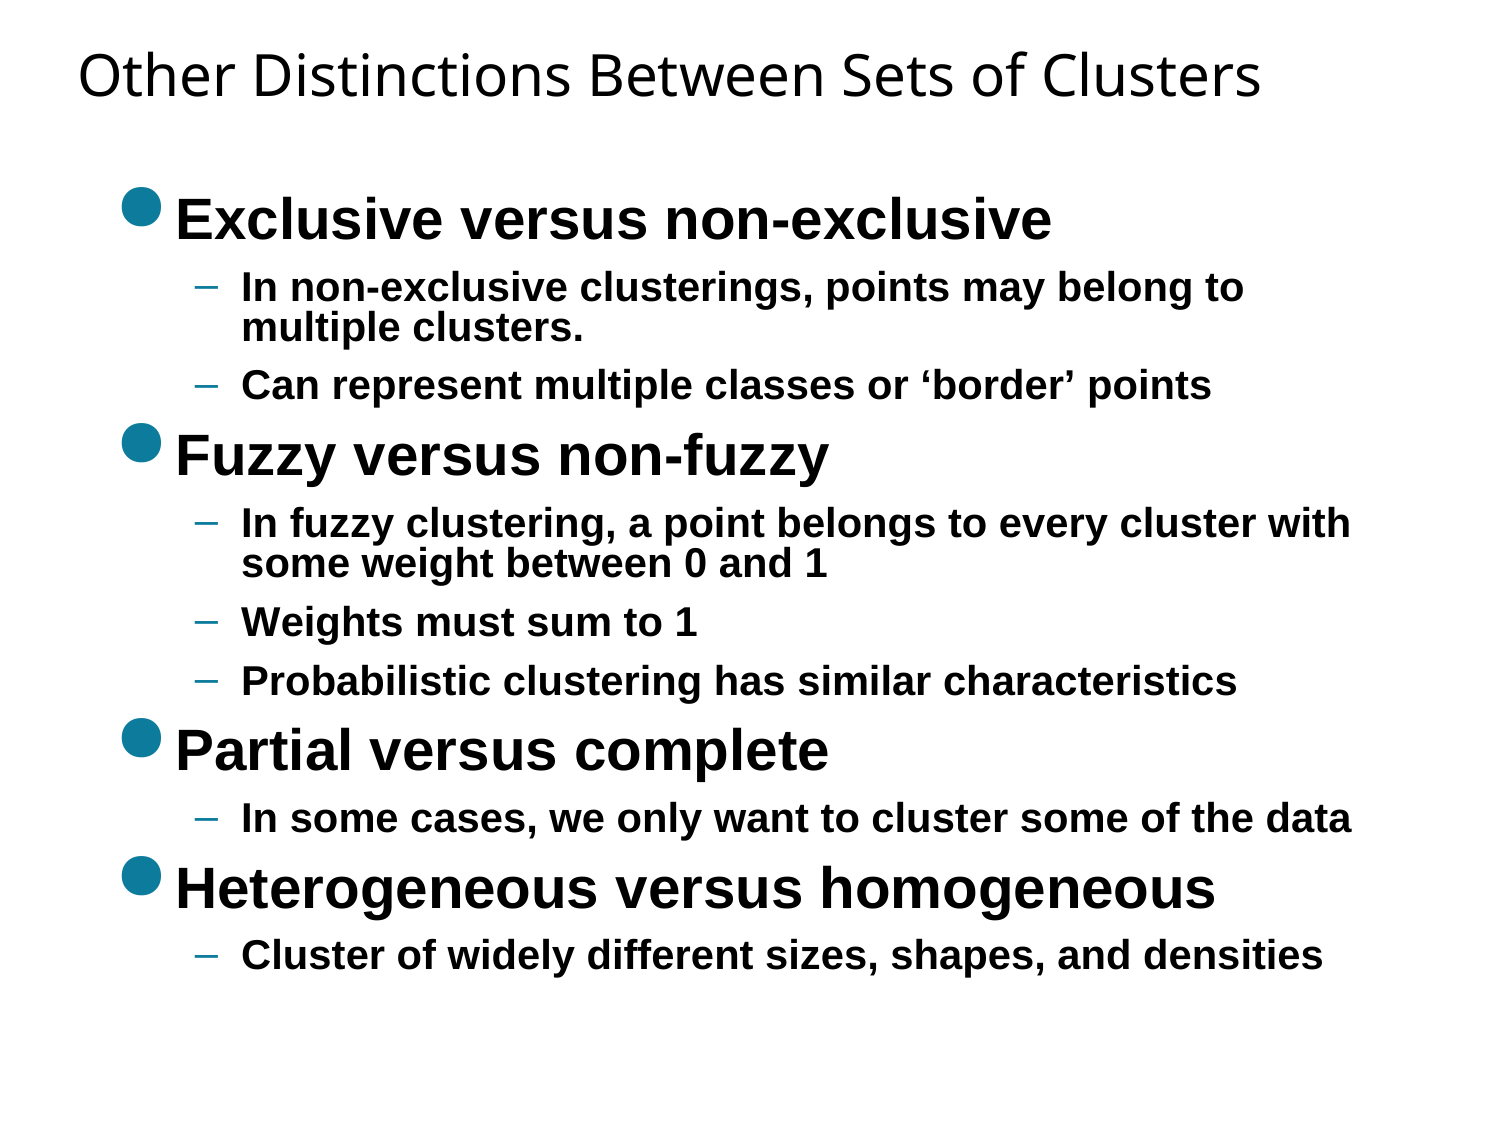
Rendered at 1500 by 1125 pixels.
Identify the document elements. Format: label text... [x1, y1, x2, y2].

text_box Other Distinctions Between Sets of Clusters [62, 24, 1421, 116]
text_box Exclusive versus non-exclusive In non-exclusive clusterings, points may belong to multiple clusters. Can represent multiple classes or ‘border’ points Fuzzy versus non-fuzzy In fuzzy clustering, a point belongs to every cluster with some weight between 0 and 1 Weights must sum to 1 Probabilistic clustering has similar characteristics Partial versus complete In some cases, we only want to cluster some of the data Heterogeneous versus homogeneous Cluster of widely different sizes, shapes, and densities [104, 187, 1418, 1026]
